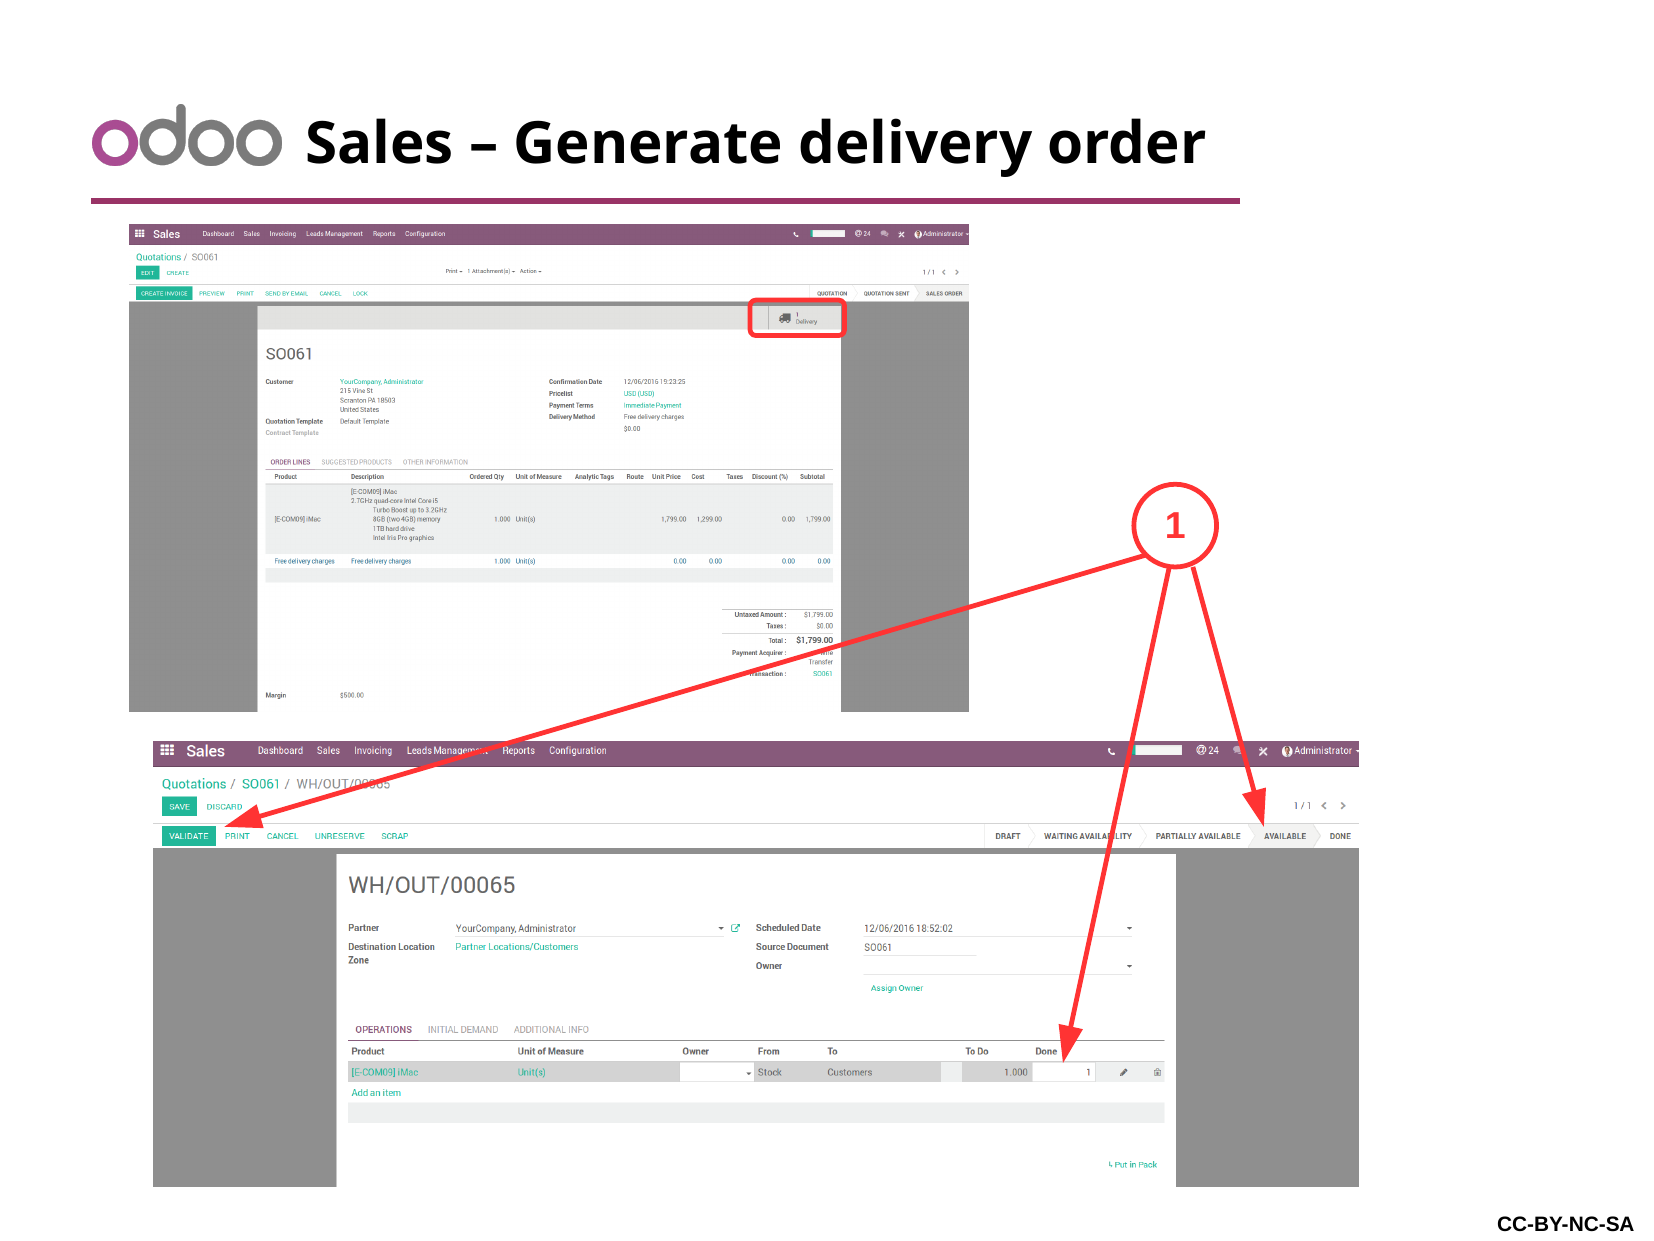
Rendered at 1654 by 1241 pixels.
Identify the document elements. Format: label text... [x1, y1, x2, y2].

title Sales – Generate delivery order [305, 37, 1568, 245]
text_box CC-BY-NC-SA [1482, 1204, 1654, 1241]
picture [92, 104, 282, 166]
picture [626, 610, 969, 712]
picture [153, 741, 1359, 1188]
text_box 1 [1133, 484, 1217, 567]
picture [129, 224, 969, 712]
text_box [750, 300, 845, 336]
